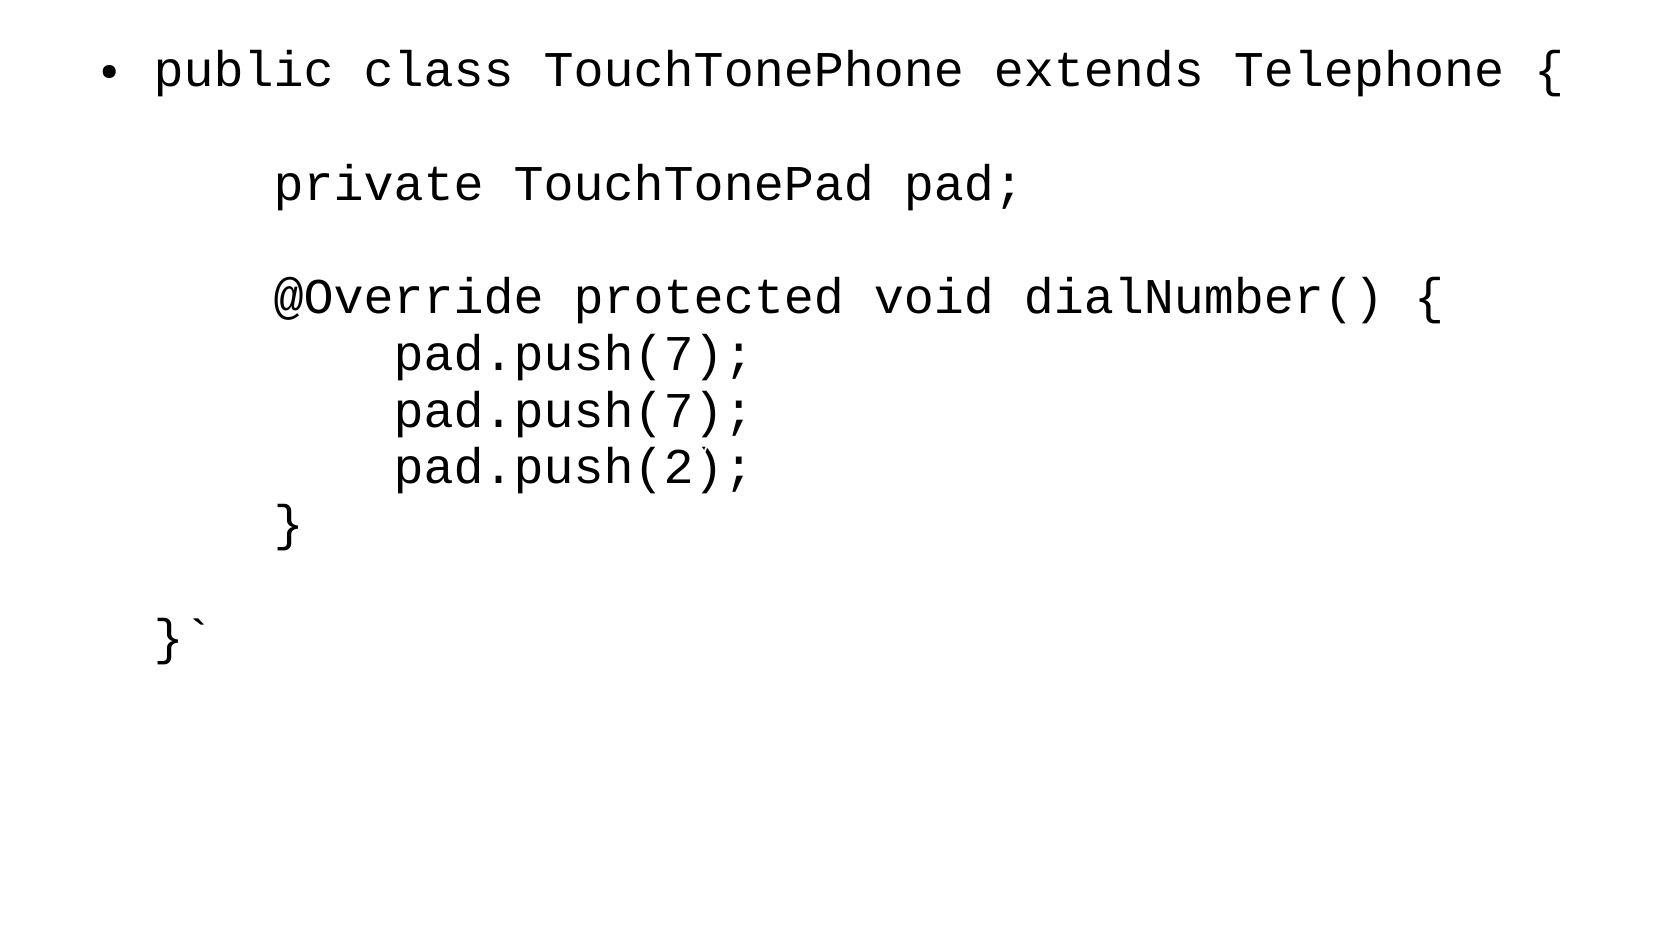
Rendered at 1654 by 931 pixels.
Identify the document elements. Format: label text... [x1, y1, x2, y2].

text_box ZAbKGHCEkSC6 [675, 421, 885, 467]
list public class TouchTonePhone extends Telephone { private TouchTonePad pad; @Override protected void dialNumber() { pad.push(7); pad.push(7); pad.push(2); } }` [82, 45, 1571, 758]
